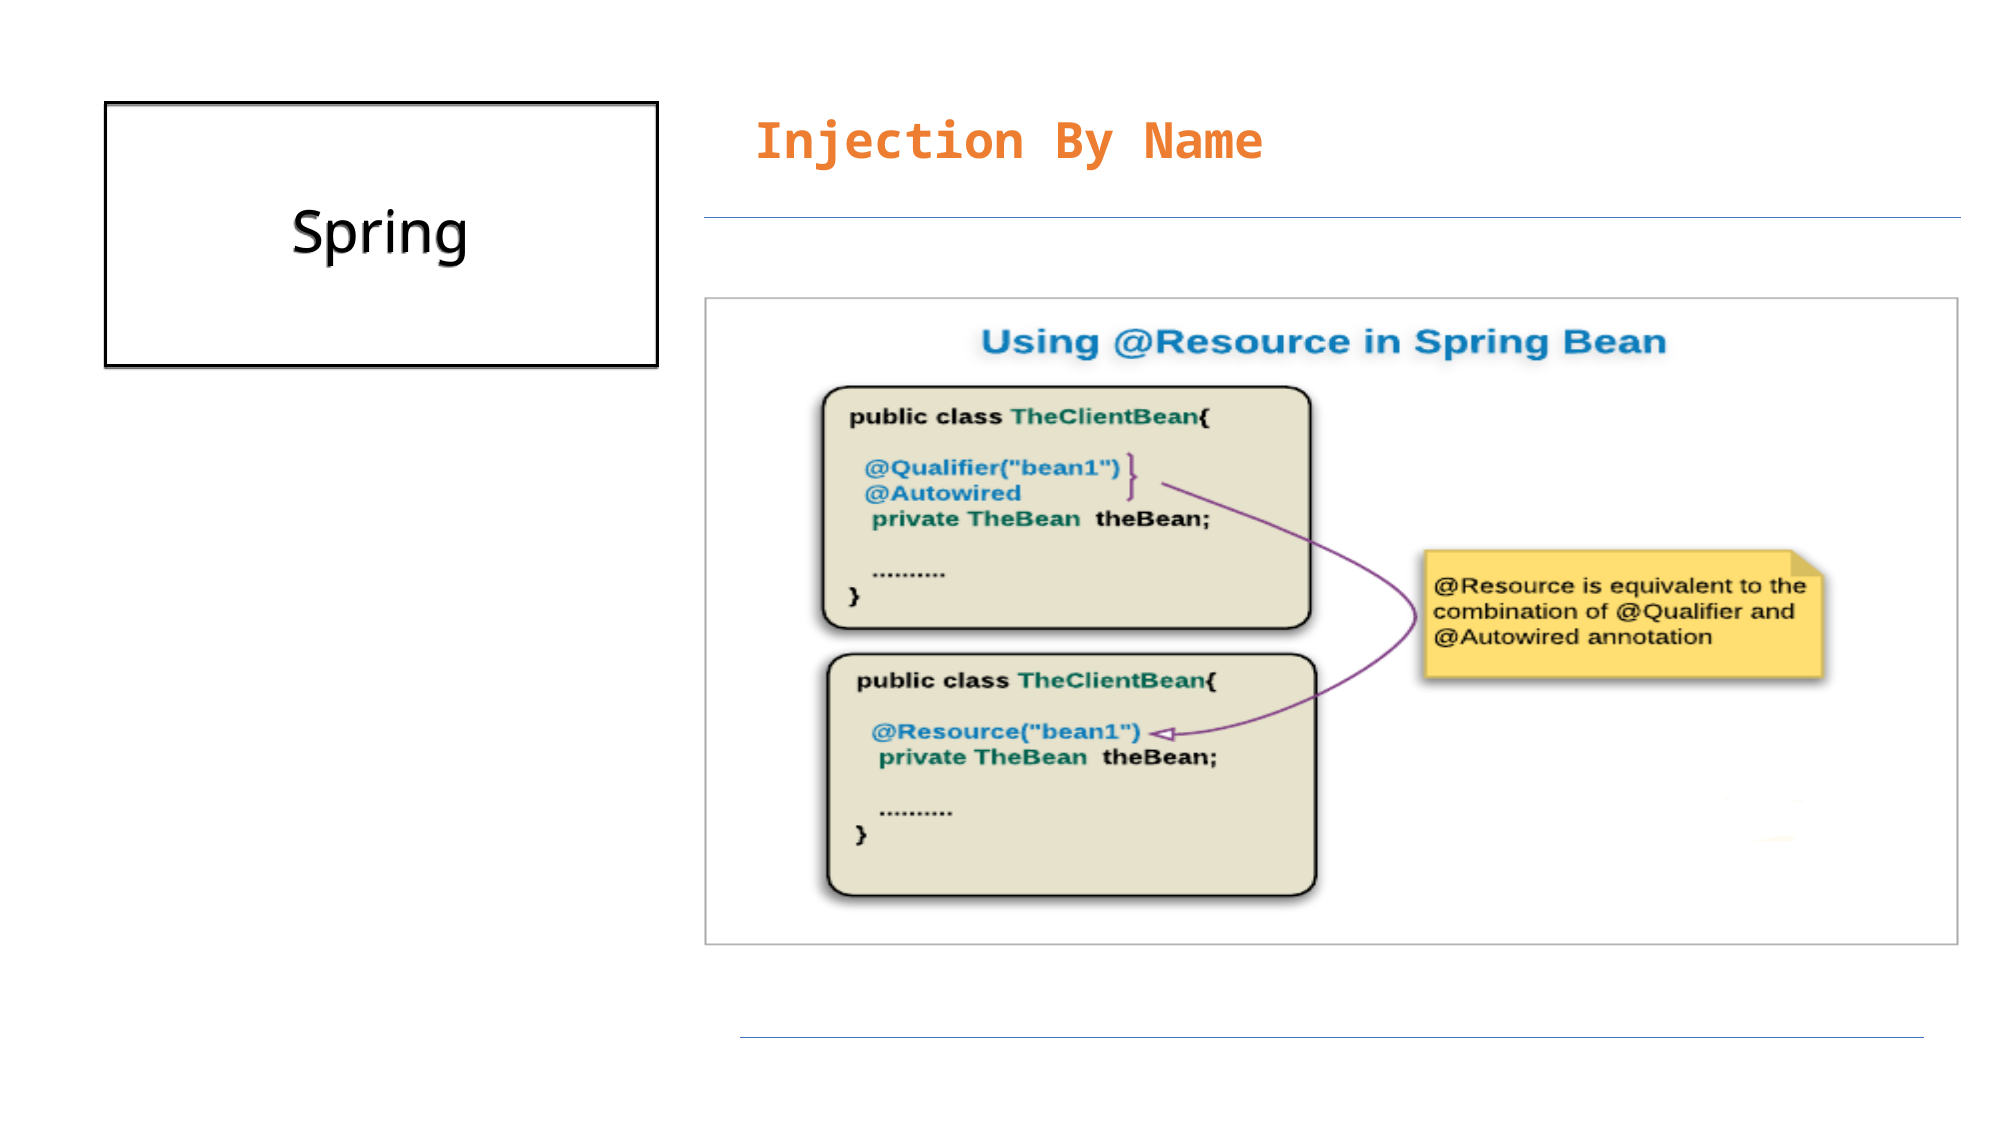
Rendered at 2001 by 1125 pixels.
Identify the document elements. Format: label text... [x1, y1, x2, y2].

title Spring [105, 102, 658, 366]
picture [703, 296, 1961, 947]
text_box Injection By Name [739, 107, 1740, 178]
